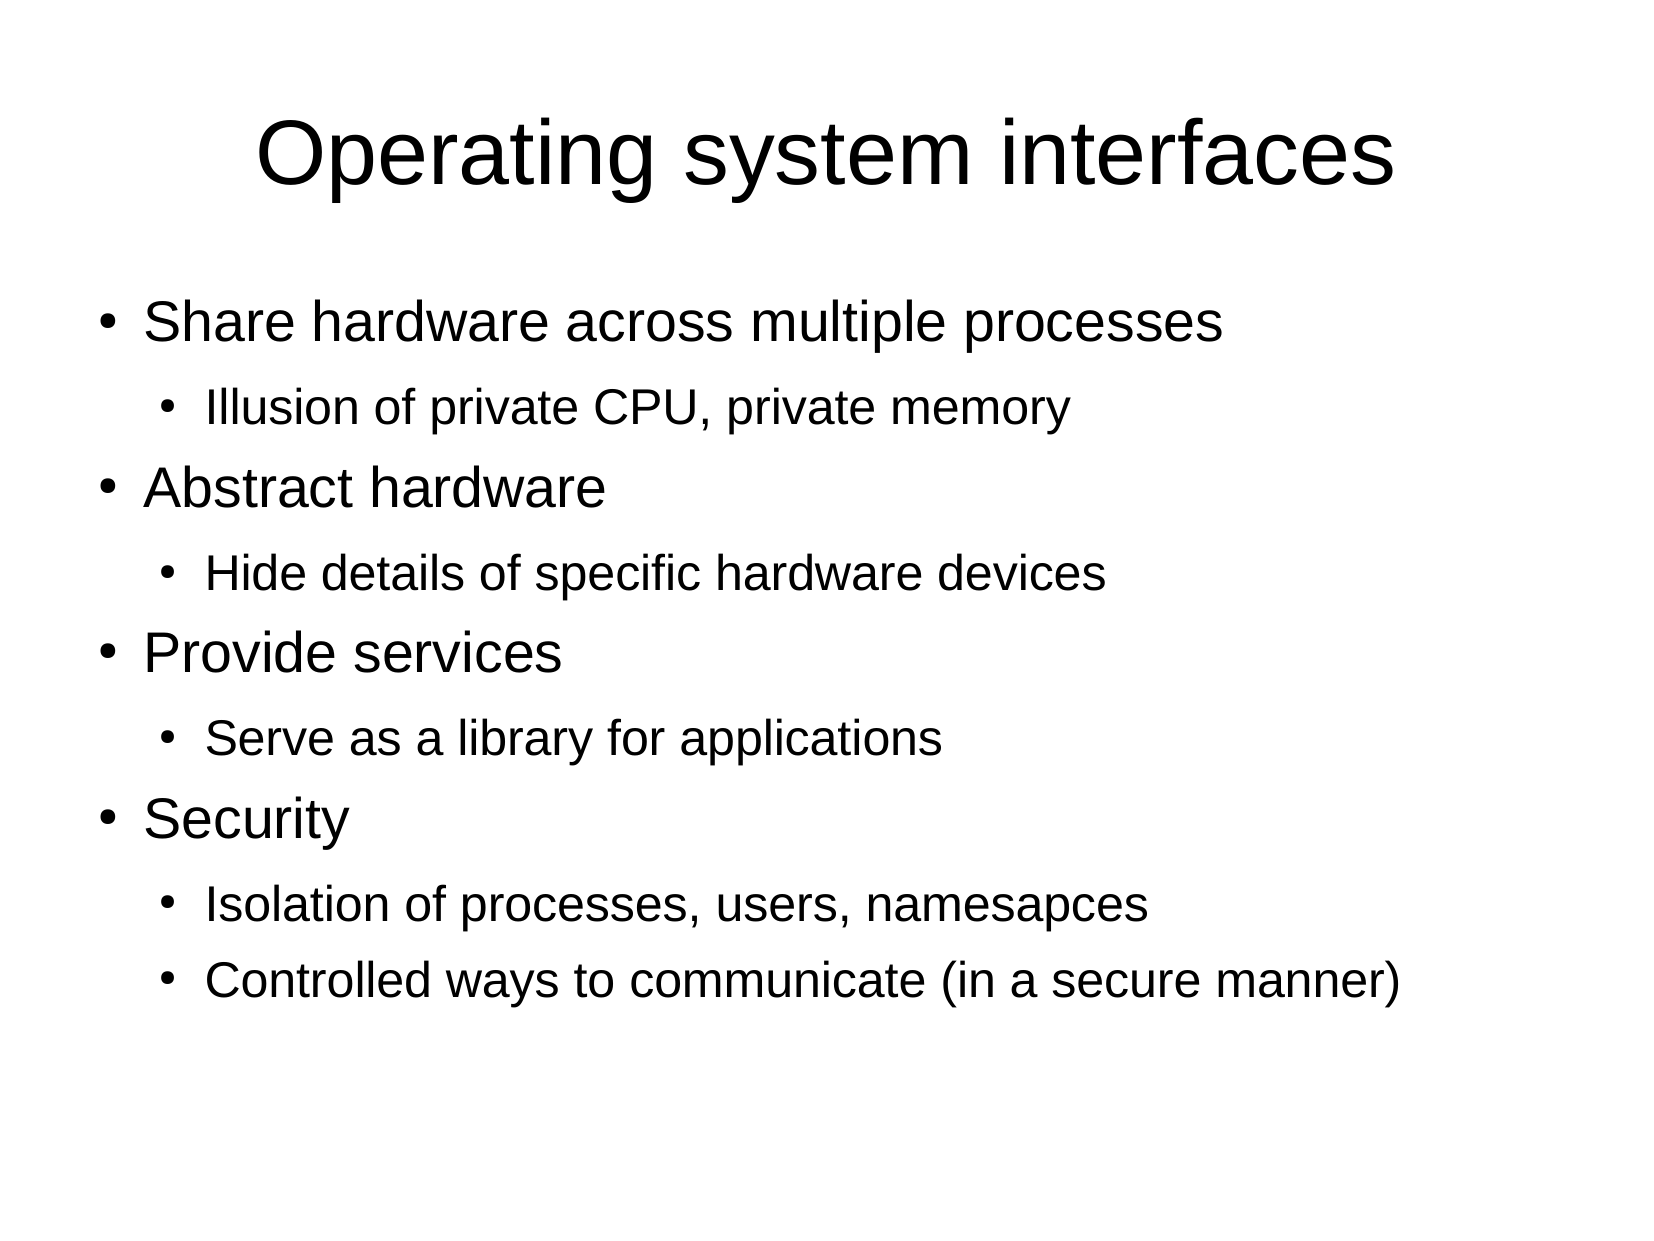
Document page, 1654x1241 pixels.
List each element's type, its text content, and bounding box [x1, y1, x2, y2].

title Operating system interfaces [82, 49, 1571, 257]
list Share hardware across multiple processes Illusion of private CPU, private memory Abstract hardware Hide details of specific hardware devices Provide services Serve as a library for applications Security Isolation of processes, users, namesapces Controlled ways to communicate (in a secure manner) [82, 290, 1571, 1010]
